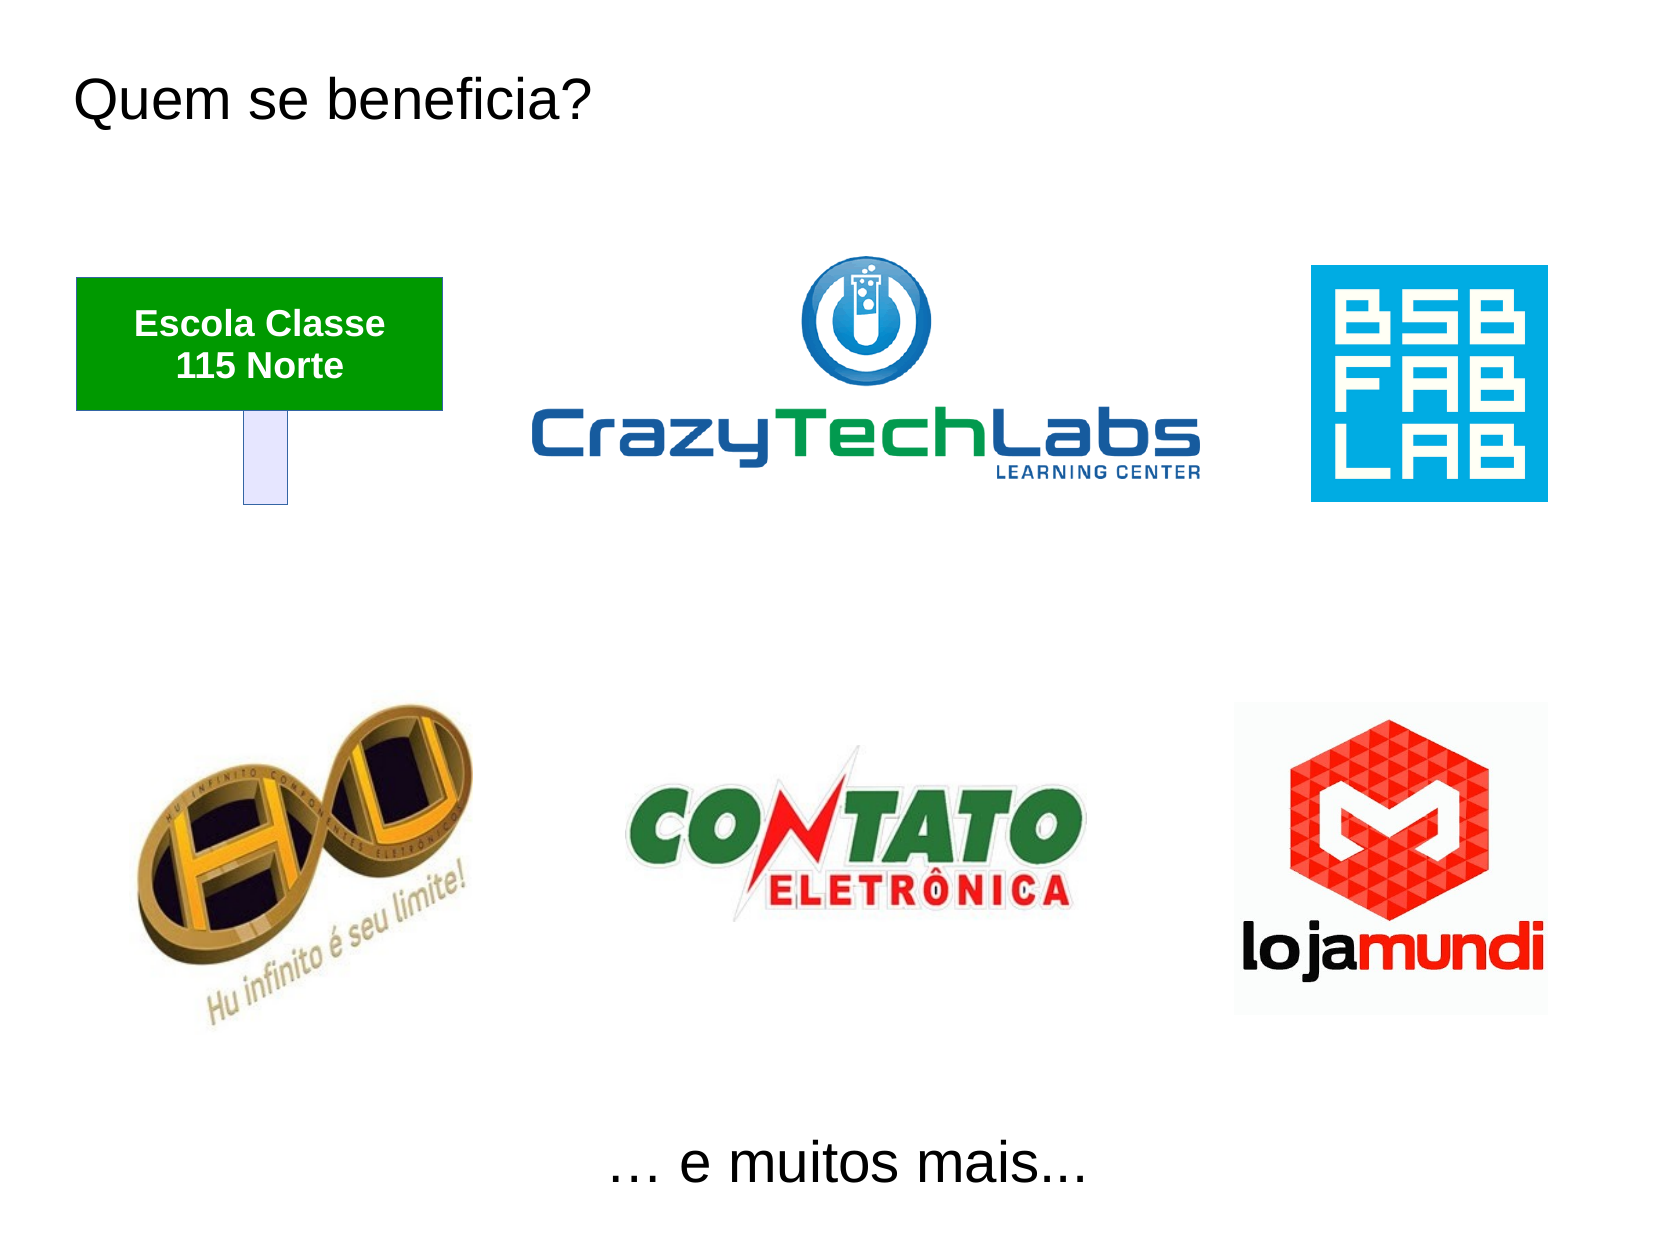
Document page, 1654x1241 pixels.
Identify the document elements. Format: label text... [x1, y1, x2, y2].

picture [1470, 357, 1524, 411]
text_box Quem se beneficia? [59, 59, 609, 139]
picture [1336, 357, 1390, 411]
picture [129, 690, 473, 1035]
text_box Escola Classe 115 Norte [76, 277, 443, 411]
picture [1403, 357, 1457, 411]
text_box … e muitos mais... [590, 1122, 1105, 1202]
picture [1336, 424, 1390, 478]
picture [507, 238, 1223, 491]
picture [1470, 290, 1524, 344]
picture [1336, 290, 1390, 344]
picture [1470, 424, 1524, 478]
text_box [243, 411, 288, 505]
picture [1403, 290, 1457, 344]
picture [1234, 702, 1548, 1015]
picture [1403, 424, 1457, 478]
picture [625, 745, 1087, 922]
